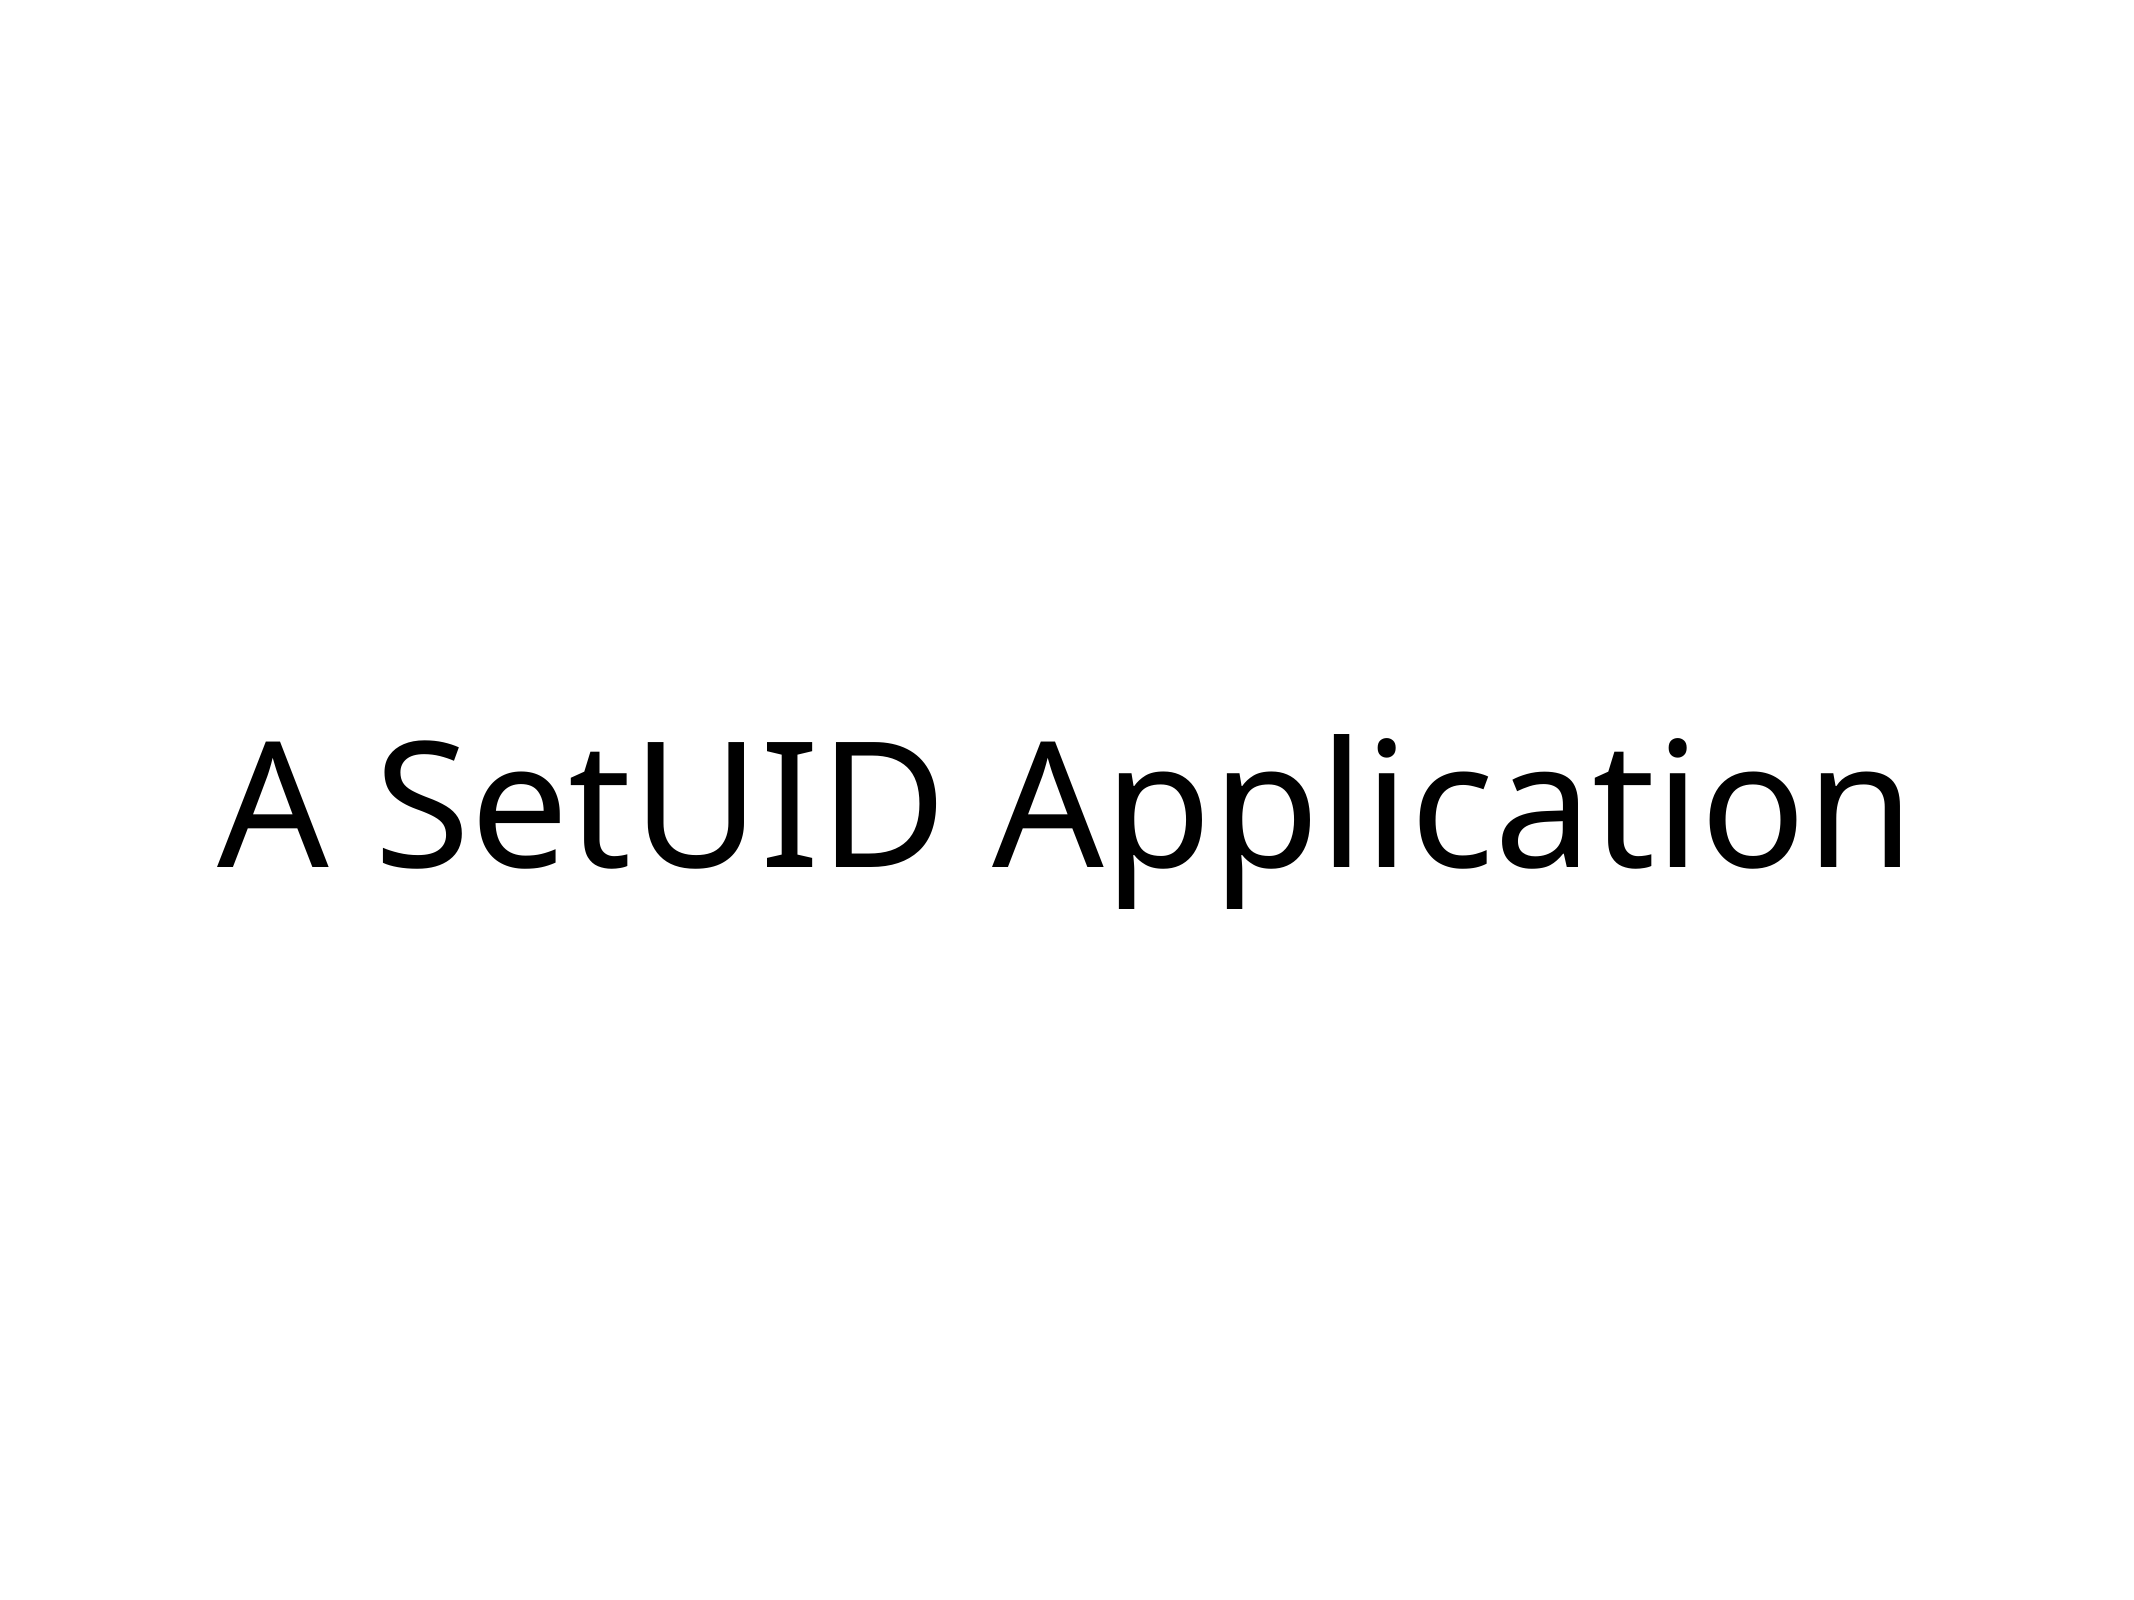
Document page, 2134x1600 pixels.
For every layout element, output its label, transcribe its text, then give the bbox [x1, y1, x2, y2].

title A SetUID Application [208, 487, 1925, 1113]
